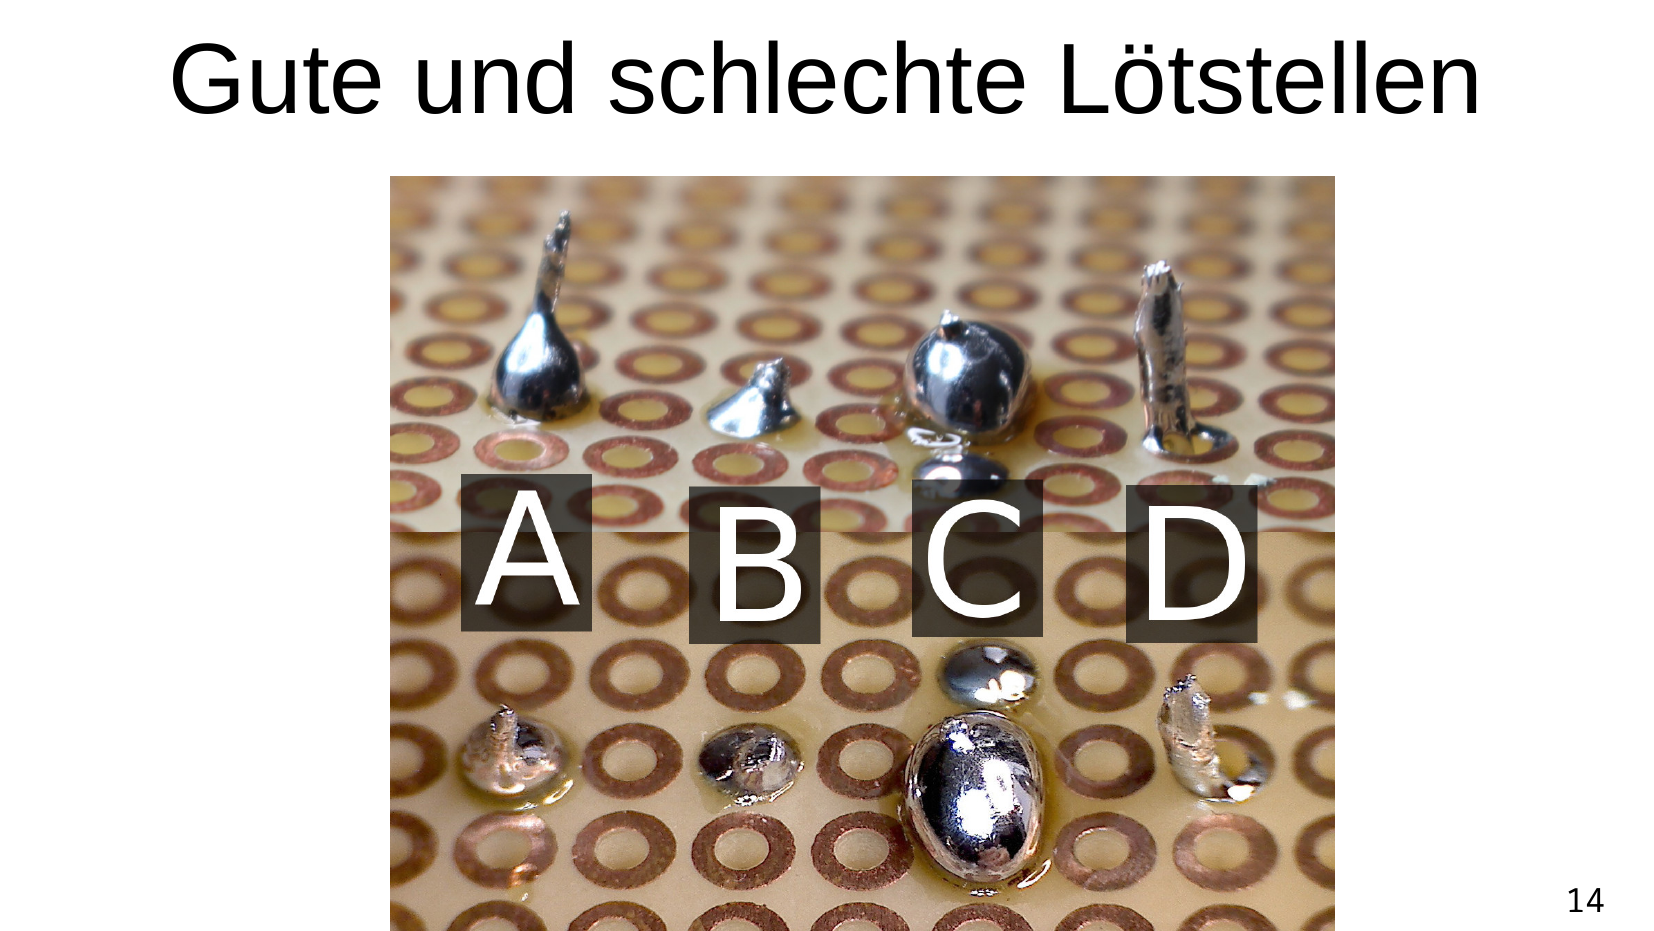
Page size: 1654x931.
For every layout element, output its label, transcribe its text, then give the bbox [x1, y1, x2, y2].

picture [390, 176, 1336, 931]
title Gute und schlechte Lötstellen [82, 1, 1571, 157]
